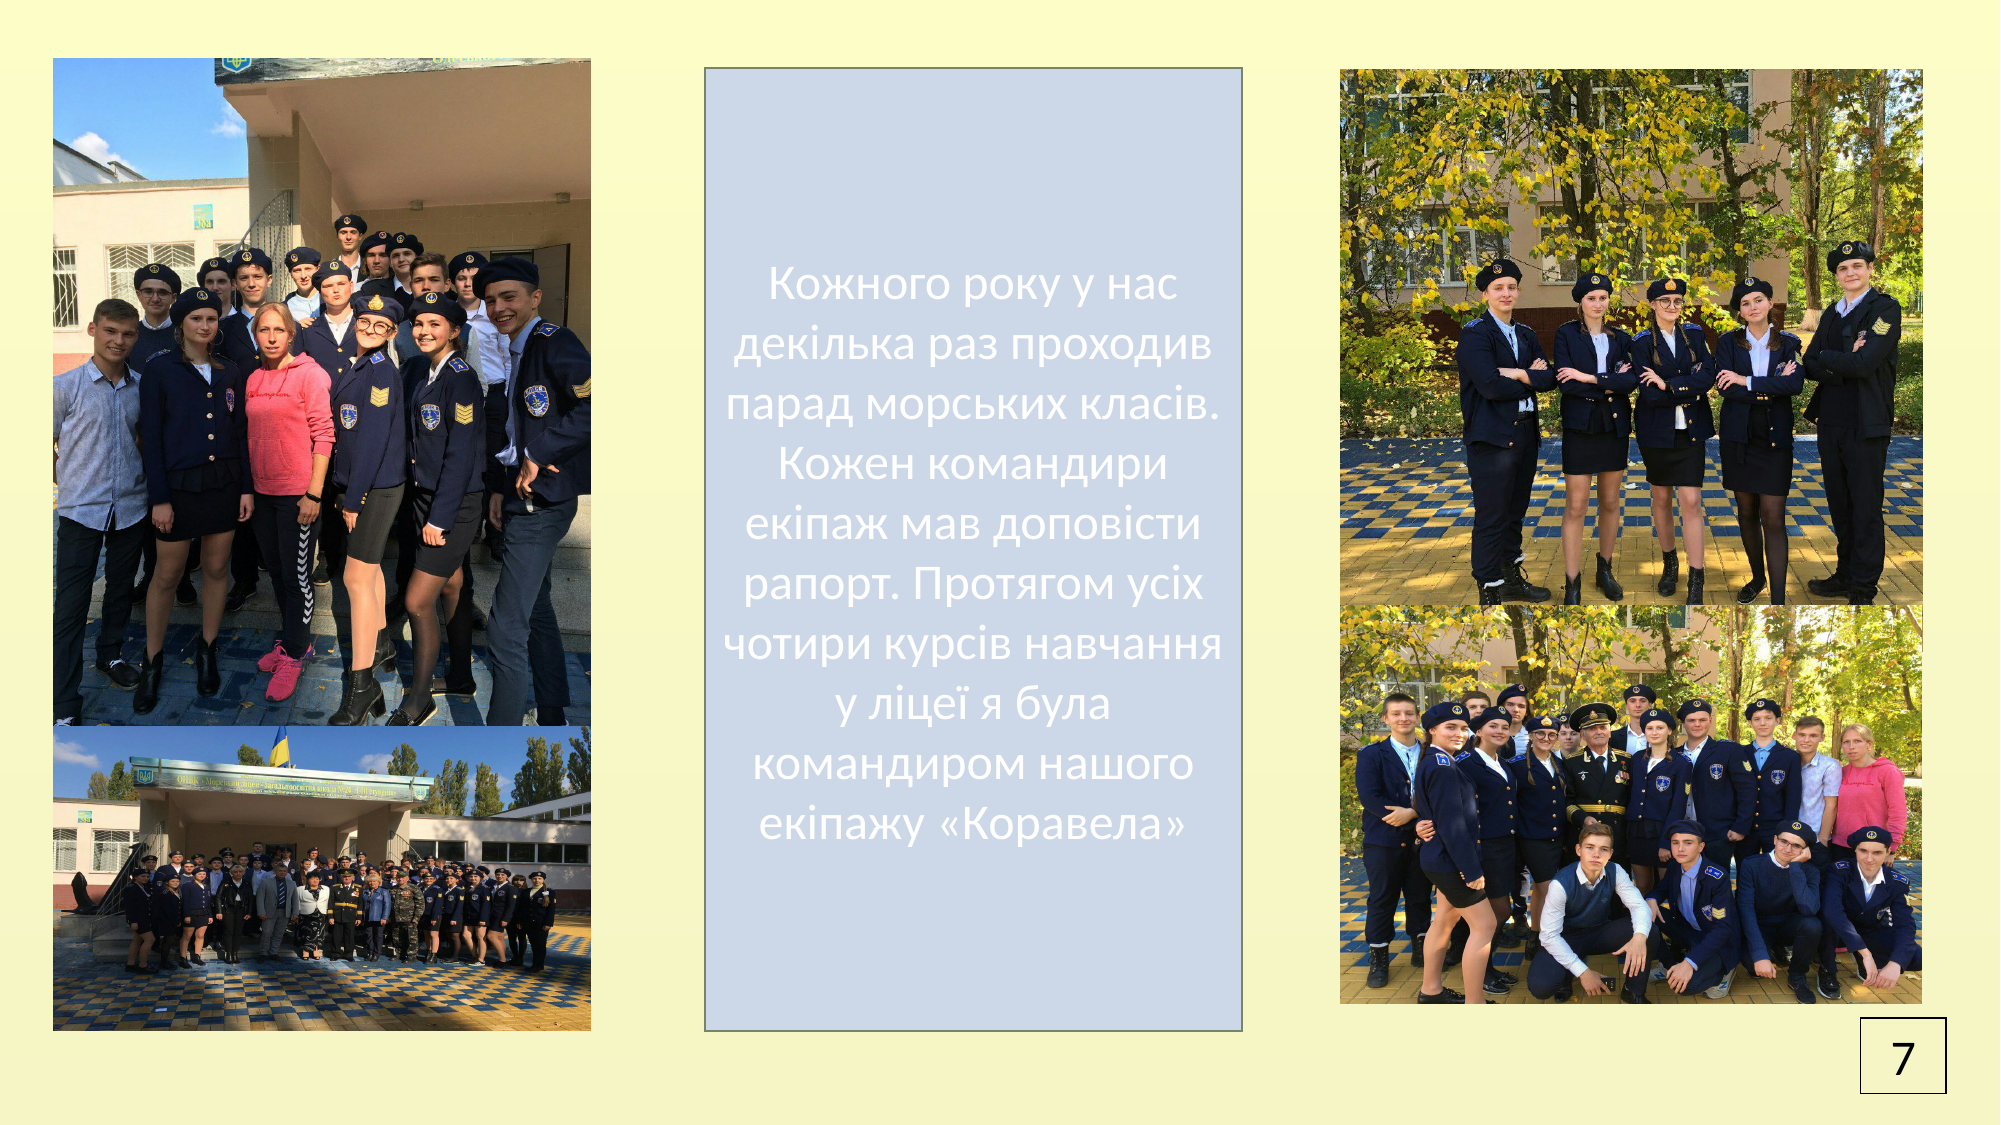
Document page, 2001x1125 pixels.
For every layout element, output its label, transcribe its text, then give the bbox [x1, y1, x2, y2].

picture [1340, 69, 1923, 1004]
text_box Кожного року у нас декілька раз проходив парад морських класів. Кожен командири екіпаж мав доповісти рапорт. Протягом усіх чотири курсів навчання у ліцеї я була командиром нашого екіпажу «Коравела» [705, 68, 1242, 1031]
text_box 7 [1860, 1017, 1947, 1094]
picture [53, 59, 591, 1031]
